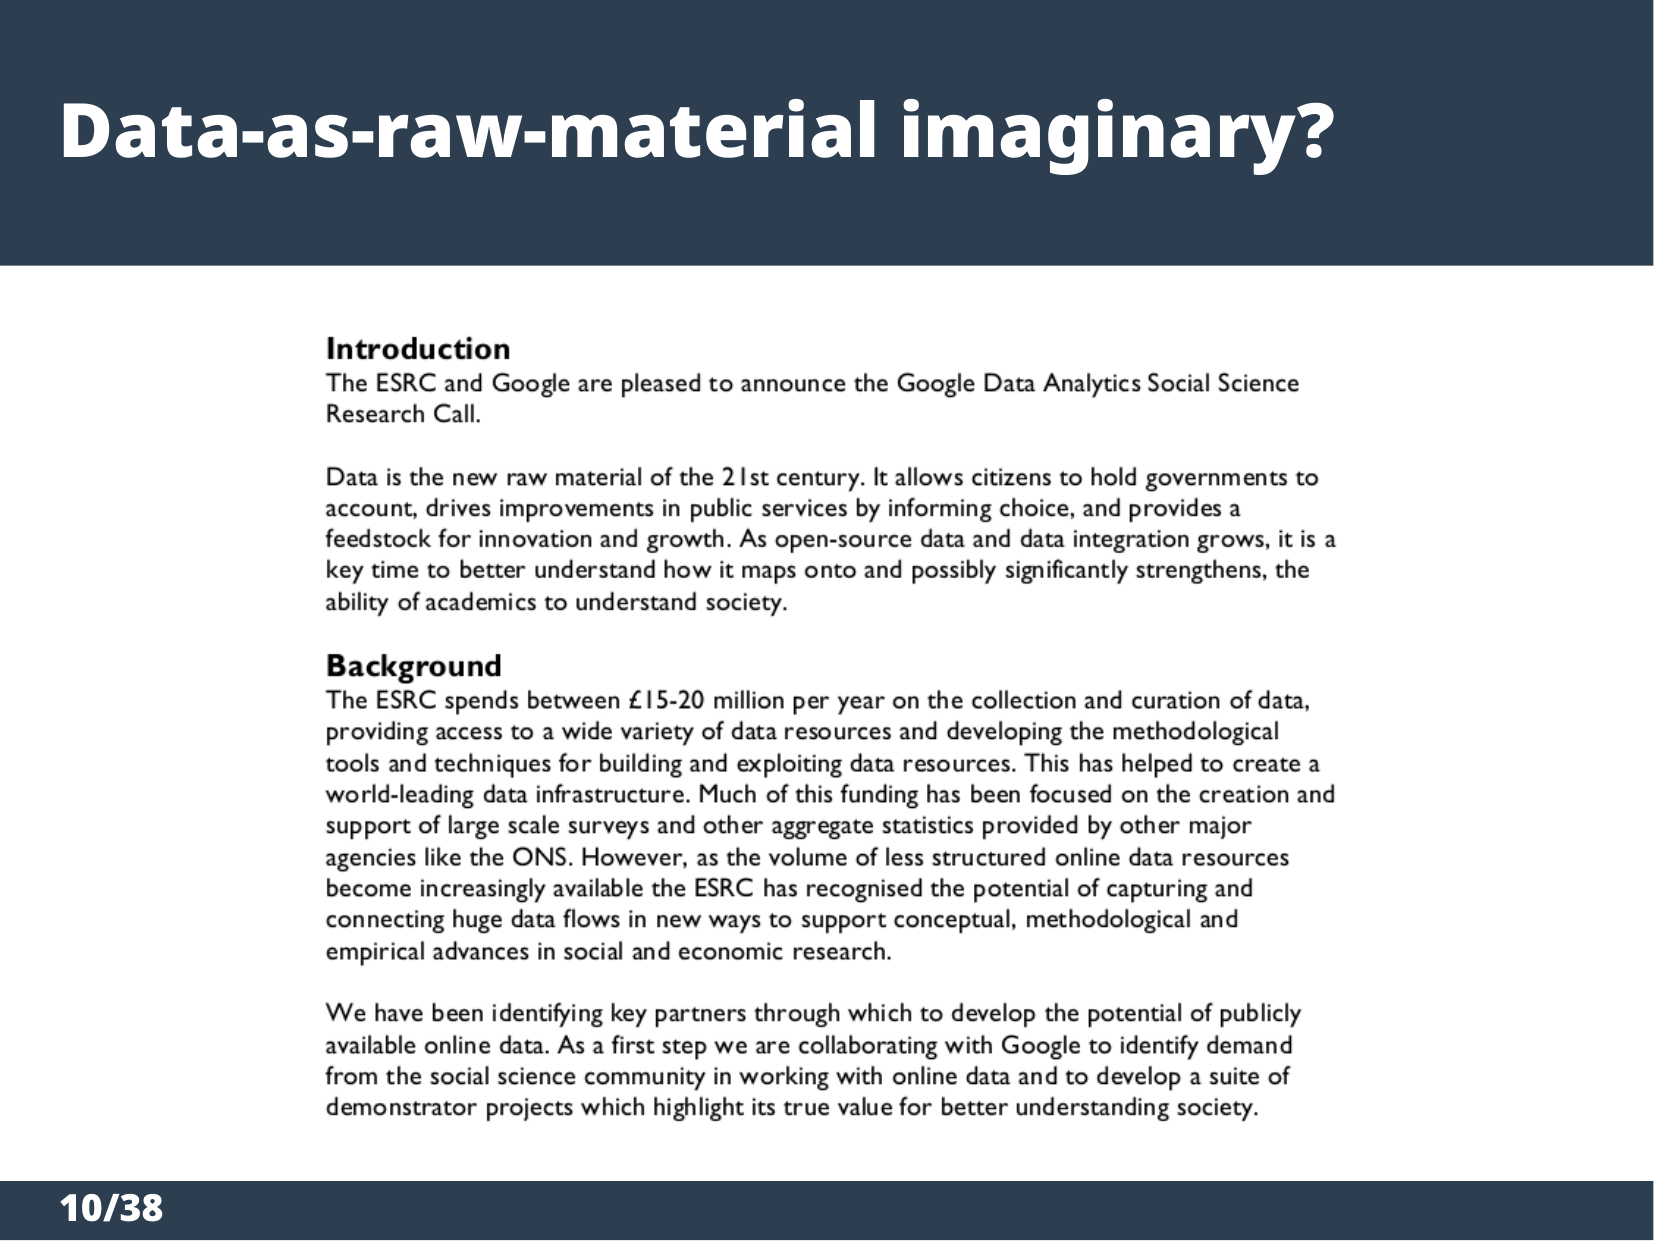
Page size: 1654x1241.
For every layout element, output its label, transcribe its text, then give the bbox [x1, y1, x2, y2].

picture [276, 324, 1378, 1152]
title Data-as-raw-material imaginary? [59, 49, 1595, 207]
